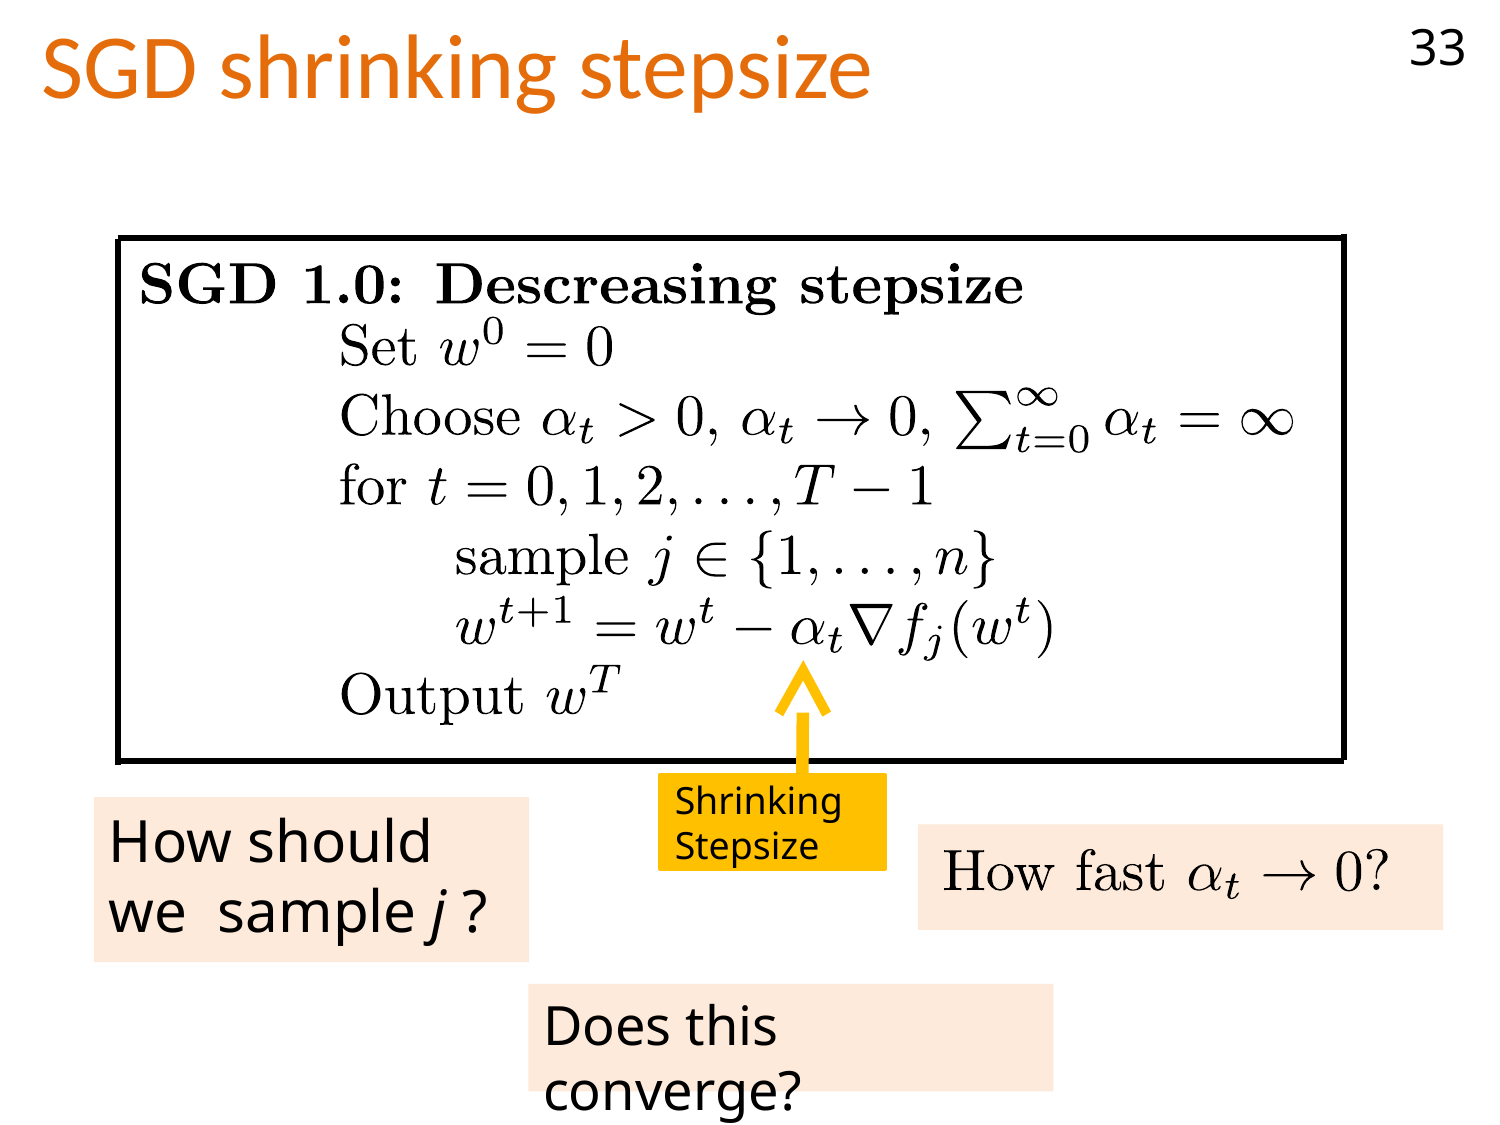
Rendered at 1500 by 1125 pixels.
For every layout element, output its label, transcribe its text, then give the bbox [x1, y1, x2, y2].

text_box [918, 824, 1444, 930]
text_box [338, 316, 1297, 726]
text_box [138, 262, 1024, 316]
text_box Does this converge? [528, 983, 1054, 1092]
text_box SGD shrinking stepsize [26, 22, 1270, 145]
text_box How should we sample j ? [94, 797, 530, 963]
text_box Shrinking Stepsize [660, 774, 886, 869]
